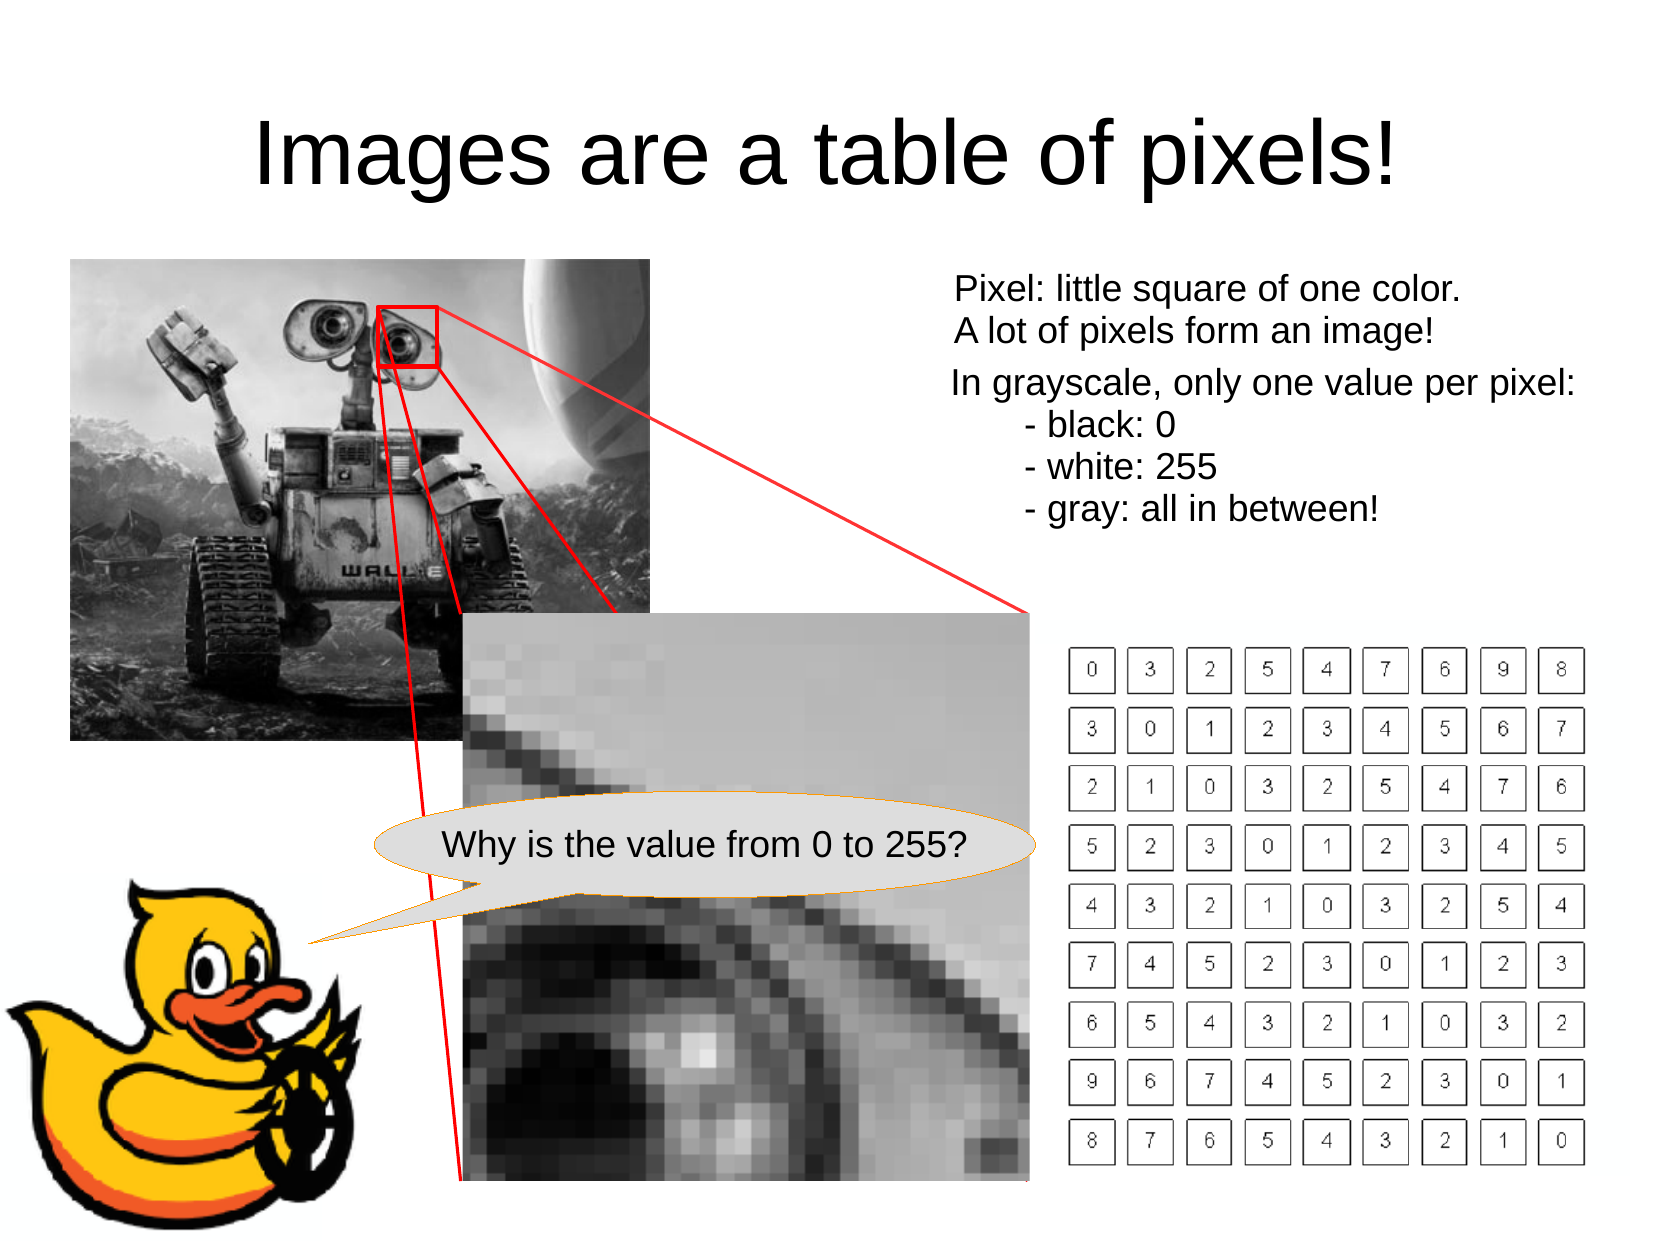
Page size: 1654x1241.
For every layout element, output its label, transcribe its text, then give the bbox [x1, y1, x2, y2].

picture [1035, 620, 1630, 1176]
picture [381, 309, 435, 364]
picture [380, 311, 1030, 834]
picture [380, 325, 391, 364]
text_box Pixel: little square of one color. A lot of pixels form an image! [939, 259, 1477, 354]
text_box Why is the value from 0 to 255? [308, 791, 1036, 944]
title Images are a table of pixels! [82, 49, 1571, 257]
text_box In grayscale, only one value per pixel: - black: 0 - white: 255 - gray: all in between! [935, 354, 1592, 538]
picture [462, 855, 1030, 1181]
picture [70, 259, 650, 741]
picture [462, 881, 477, 889]
picture [0, 873, 376, 1241]
